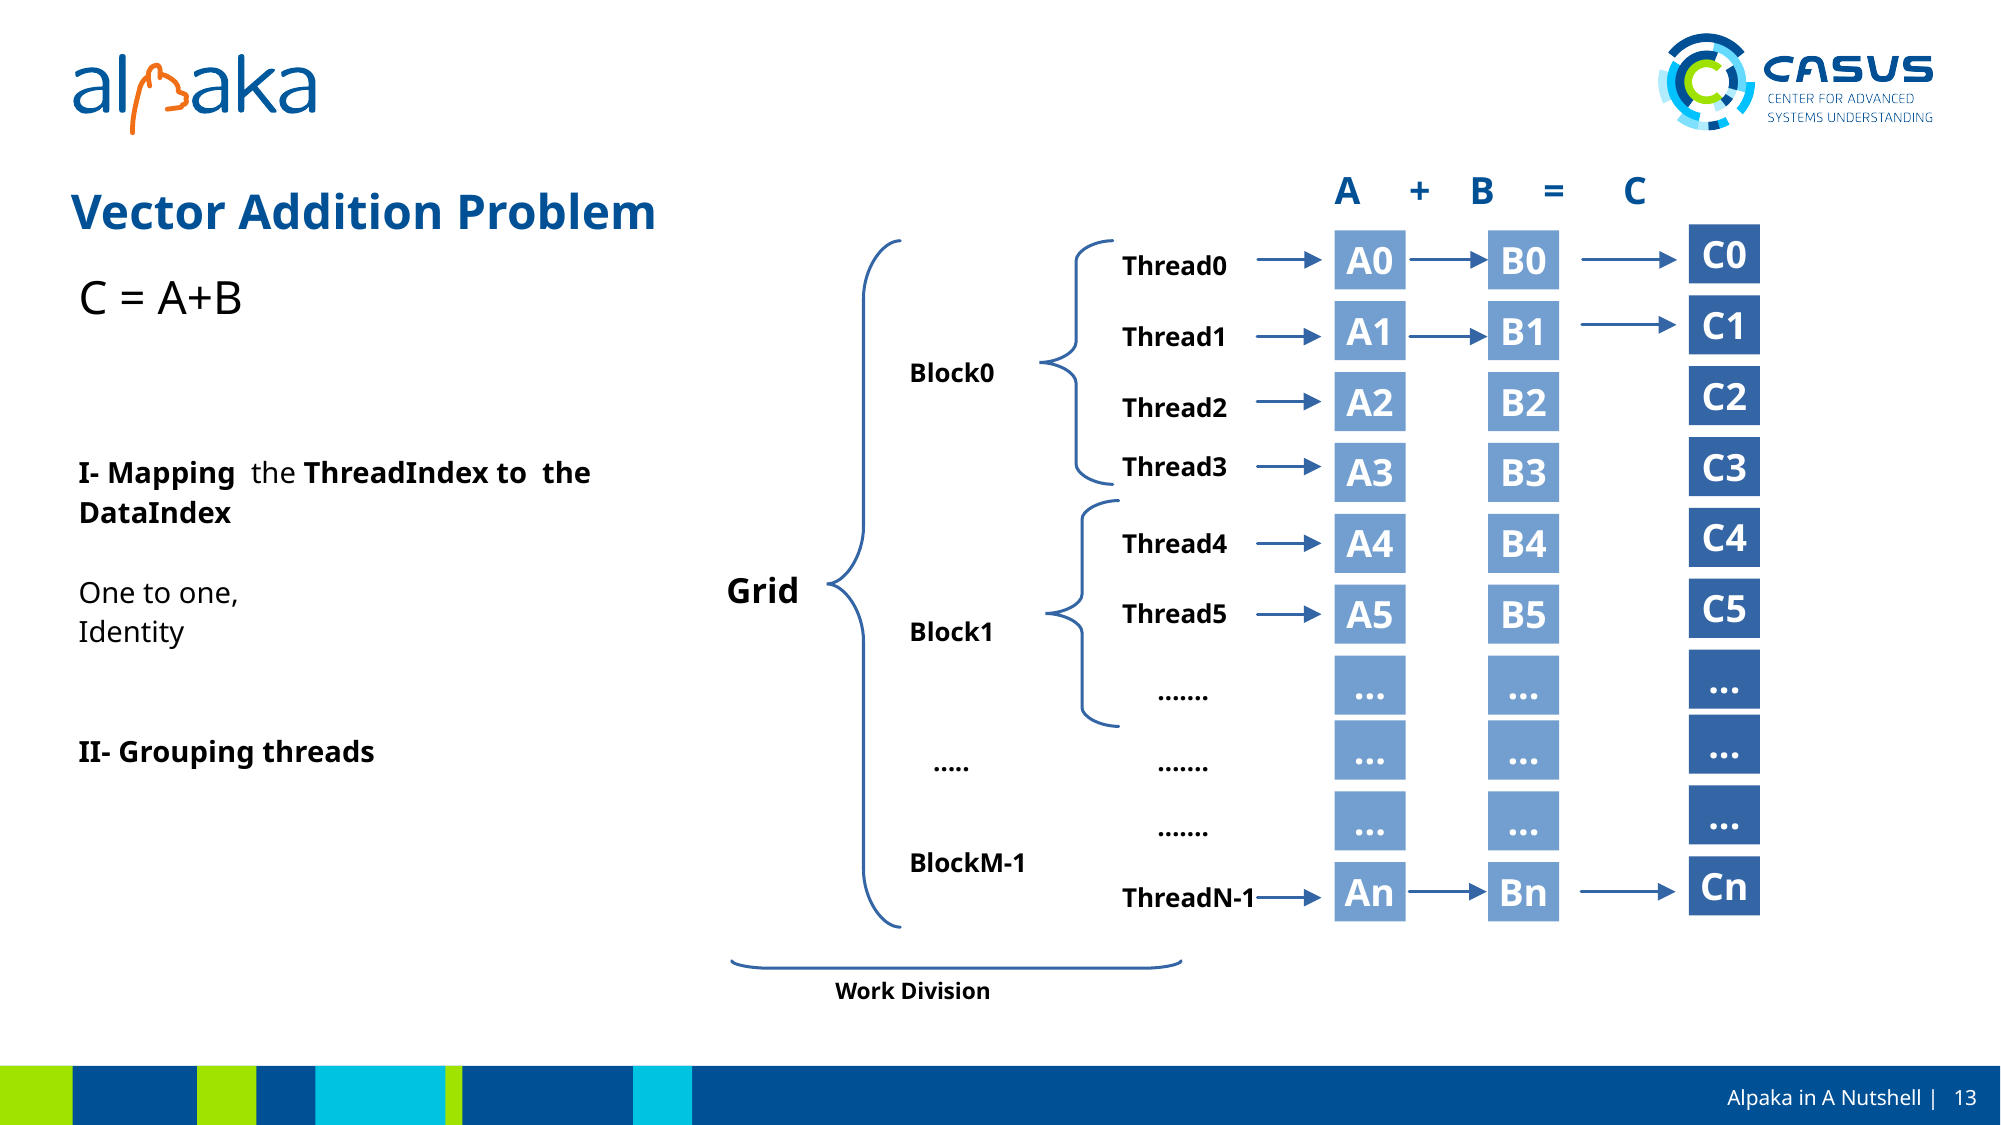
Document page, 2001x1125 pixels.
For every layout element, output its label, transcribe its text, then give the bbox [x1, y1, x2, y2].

text_box B3 [1488, 442, 1560, 502]
text_box ... [1334, 720, 1406, 780]
list Thread4 [1122, 525, 1264, 562]
list Thread5 [1122, 596, 1264, 632]
text_box An [1334, 862, 1406, 922]
text_box ... [1688, 785, 1760, 845]
picture [1658, 33, 1933, 131]
text_box A3 [1334, 442, 1406, 502]
text_box A2 [1334, 372, 1406, 432]
text_box C1 [1688, 295, 1760, 355]
list ……. [1157, 744, 1300, 780]
text_box B5 [1488, 584, 1560, 644]
text_box ... [1488, 655, 1560, 715]
text_box C3 [1688, 437, 1760, 497]
list Thread1 [1122, 318, 1264, 355]
text_box B4 [1488, 513, 1560, 573]
text_box A5 [1334, 584, 1406, 644]
list Thread3 [1122, 448, 1264, 485]
list Thread0 [1122, 248, 1264, 284]
text_box A1 [1334, 301, 1406, 361]
text_box C0 [1688, 224, 1760, 284]
list Grid [726, 566, 886, 615]
text_box ... [1688, 714, 1760, 774]
title A + B = C [1334, 156, 1760, 225]
title Vector Addition Problem [70, 177, 756, 246]
list C = A+B I- Mapping the ThreadIndex to the DataIndex One to one, Identity II- Grouping threads [78, 265, 644, 928]
text_box B1 [1488, 301, 1560, 361]
text_box A4 [1334, 513, 1406, 573]
text_box C4 [1688, 507, 1760, 567]
text_box A0 [1334, 230, 1406, 290]
picture [72, 53, 317, 136]
list ….. [933, 744, 1075, 780]
text_box ... [1334, 655, 1406, 715]
list BlockM-1 [909, 844, 1052, 880]
text_box B2 [1488, 372, 1560, 432]
text_box Bn [1488, 862, 1560, 922]
list Thread2 [1122, 389, 1264, 426]
list Block1 [909, 614, 1052, 650]
list ThreadN-1 [1122, 879, 1264, 916]
list ……. [1157, 673, 1300, 709]
text_box B0 [1488, 230, 1560, 290]
text_box ... [1488, 720, 1560, 780]
text_box C5 [1688, 578, 1760, 638]
text_box Cn [1688, 856, 1760, 916]
list Work Division [835, 975, 1043, 1007]
text_box C2 [1688, 366, 1760, 426]
text_box ... [1334, 791, 1406, 851]
list Block0 [909, 354, 1052, 390]
text_box ... [1488, 791, 1560, 851]
list ……. [1157, 809, 1300, 845]
text_box ... [1688, 649, 1760, 709]
